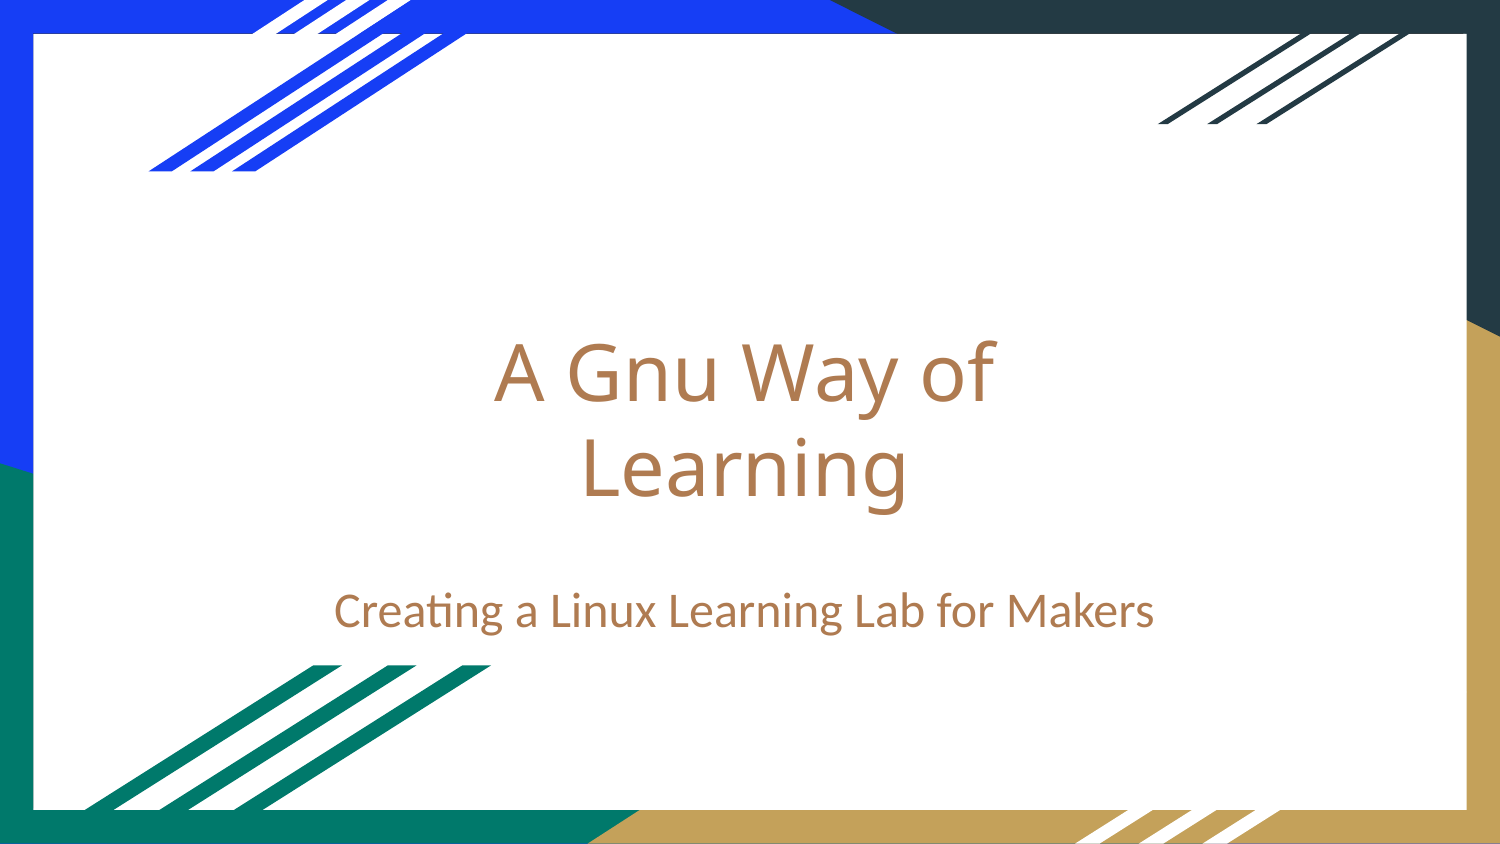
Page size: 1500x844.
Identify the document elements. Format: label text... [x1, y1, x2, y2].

subtitle Creating a Linux Learning Lab for Makers [304, 562, 1185, 648]
title A Gnu Way of Learning [304, 298, 1185, 537]
